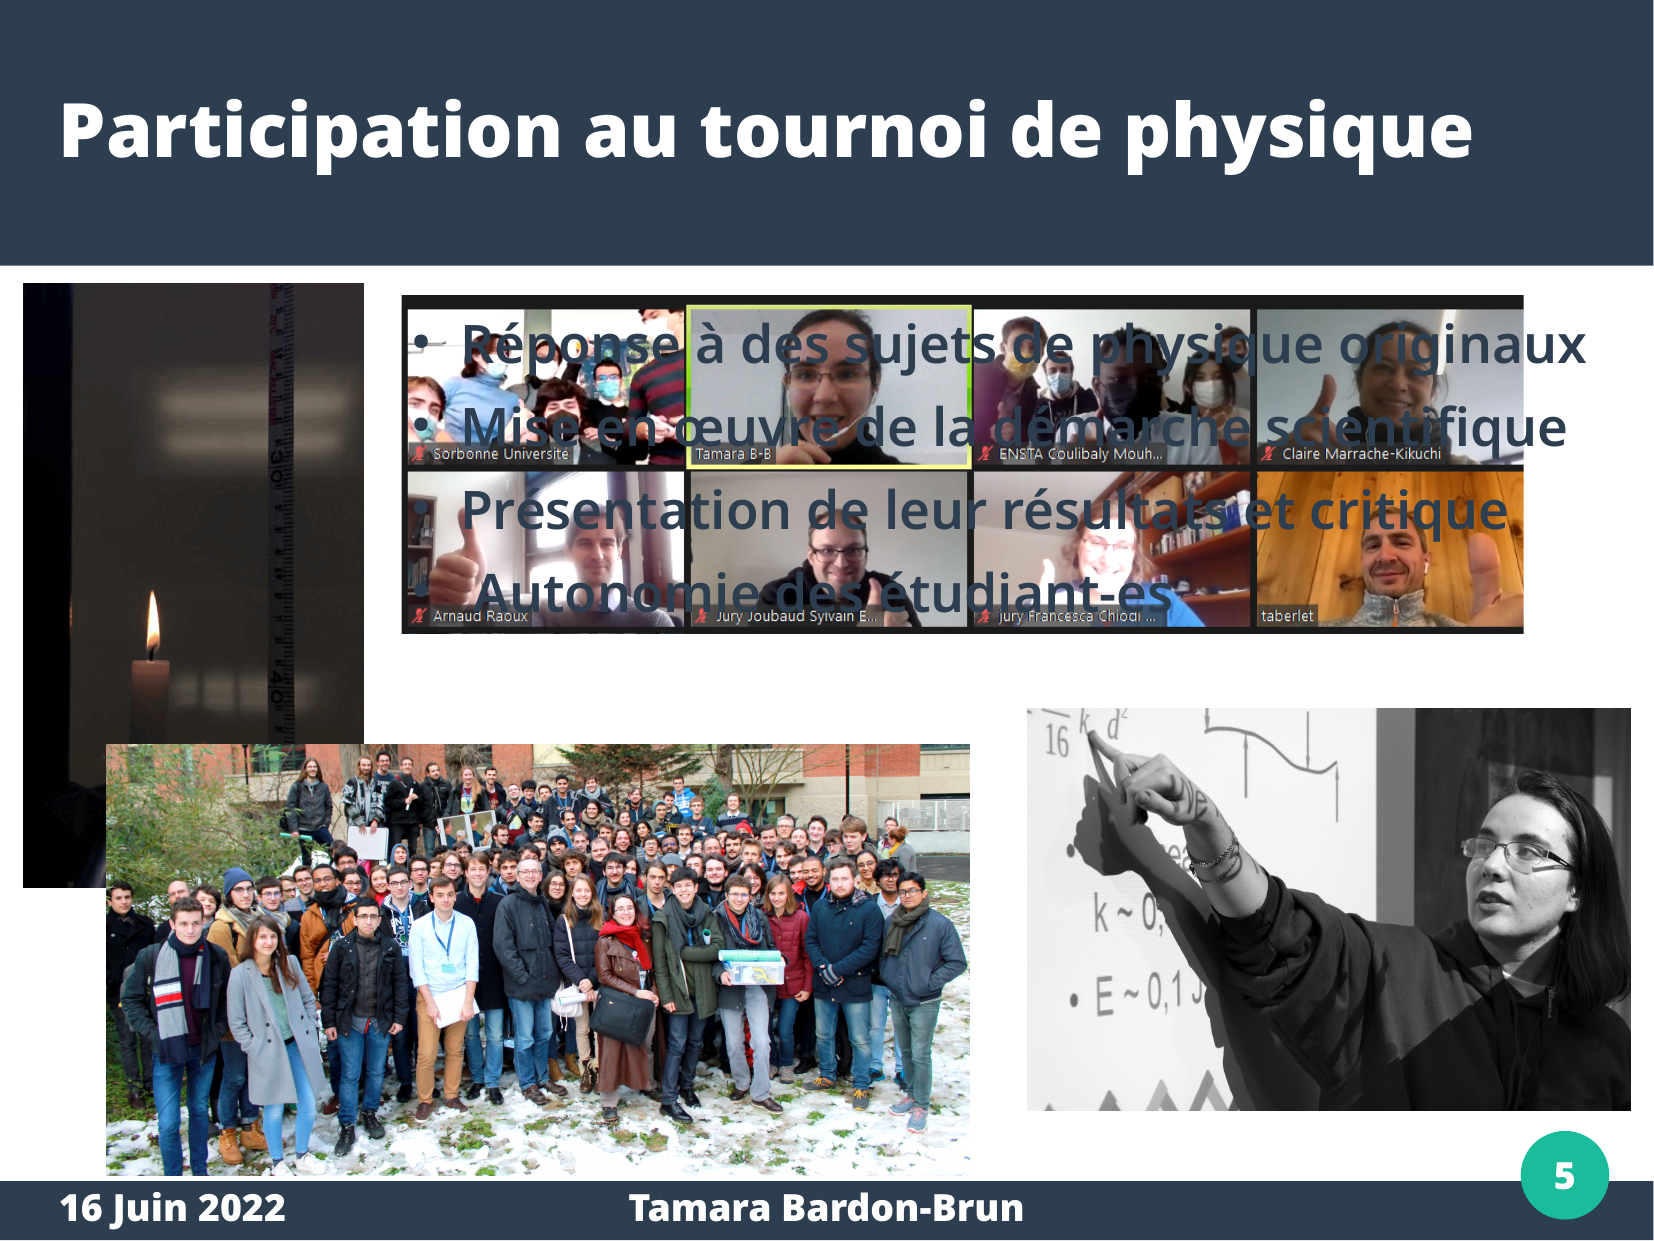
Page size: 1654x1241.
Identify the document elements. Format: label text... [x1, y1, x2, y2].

picture [1027, 708, 1631, 1111]
title Participation au tournoi de physique [59, 49, 1595, 207]
list Réponse à des sujets de physique originaux Mise en œuvre de la démarche scientifique Présentation de leur résultats et critique Autonomie des étudiant-es [395, 307, 1624, 686]
picture [23, 283, 970, 1176]
picture [401, 295, 1524, 307]
